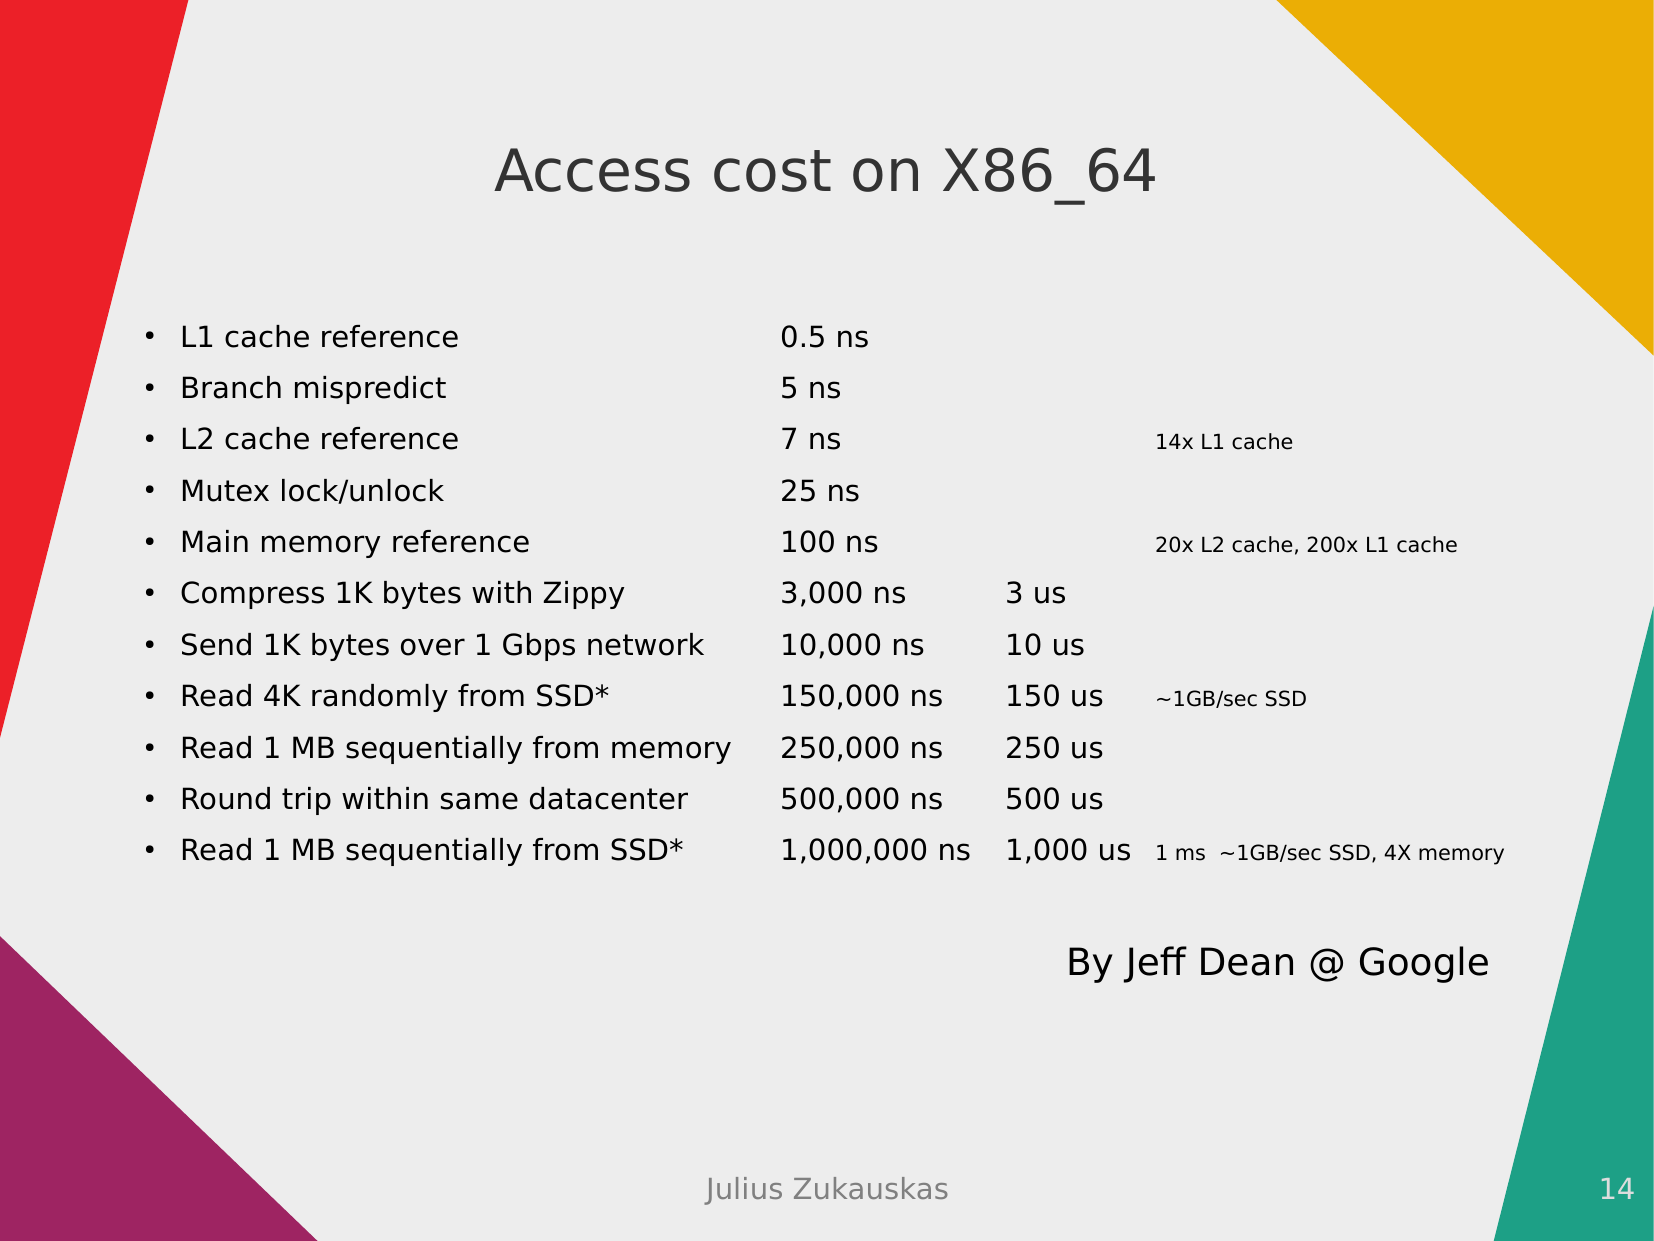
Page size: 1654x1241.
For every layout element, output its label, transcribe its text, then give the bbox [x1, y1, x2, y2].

text_box L1 cache reference 0.5 ns Branch mispredict 5 ns L2 cache reference 7 ns 14x L1 cache Mutex lock/unlock 25 ns Main memory reference 100 ns 20x L2 cache, 200x L1 cache Compress 1K bytes with Zippy 3,000 ns 3 us Send 1K bytes over 1 Gbps network 10,000 ns 10 us Read 4K randomly from SSD* 150,000 ns 150 us ~1GB/sec SSD Read 1 MB sequentially from memory 250,000 ns 250 us Round trip within same datacenter 500,000 ns 500 us Read 1 MB sequentially from SSD* 1,000,000 ns 1,000 us 1 ms ~1GB/sec SSD, 4X memory [129, 295, 1560, 898]
text_box By Jeff Dean @ Google [1051, 933, 1512, 993]
title Access cost on X86_64 [114, 73, 1539, 271]
